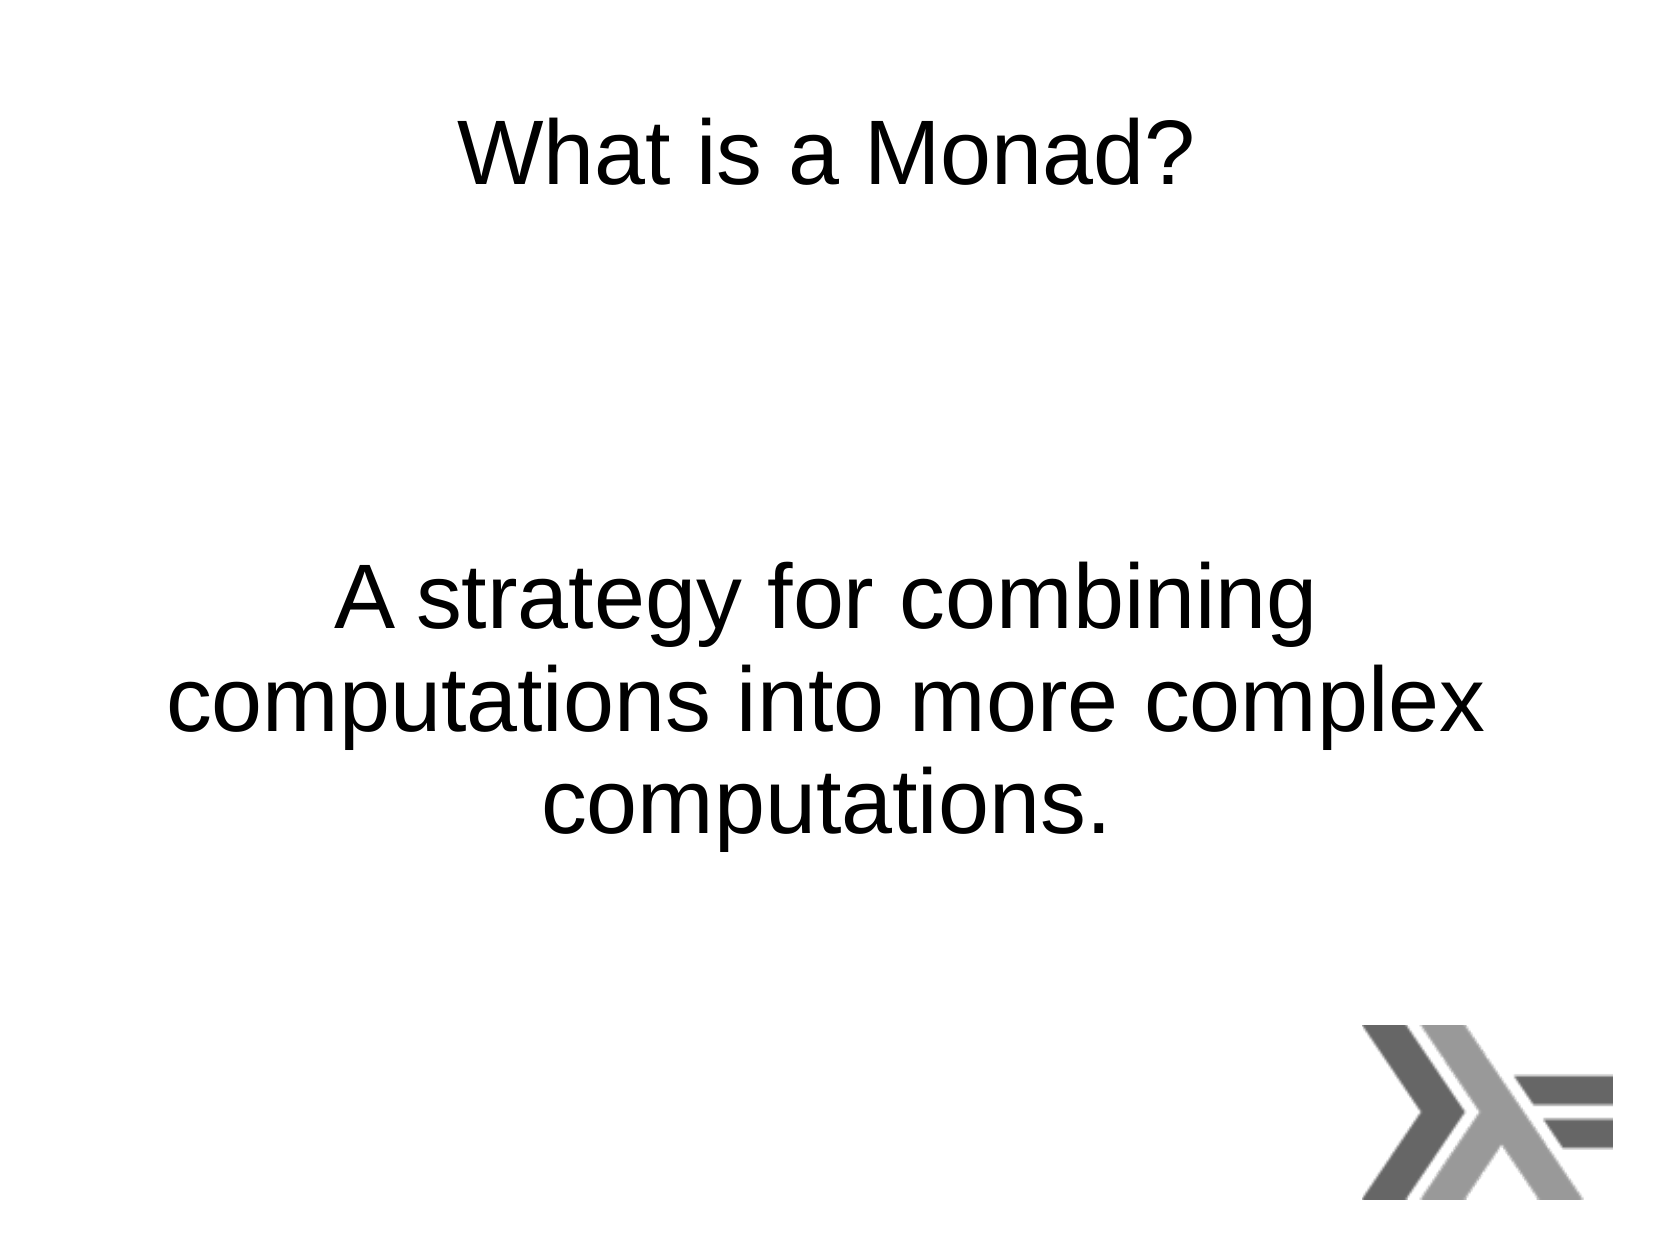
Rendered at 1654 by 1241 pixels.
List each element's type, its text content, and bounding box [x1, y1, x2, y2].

subtitle A strategy for combining computations into more complex computations. [82, 297, 1571, 1102]
title What is a Monad? [82, 56, 1571, 250]
picture [1362, 1025, 1613, 1201]
